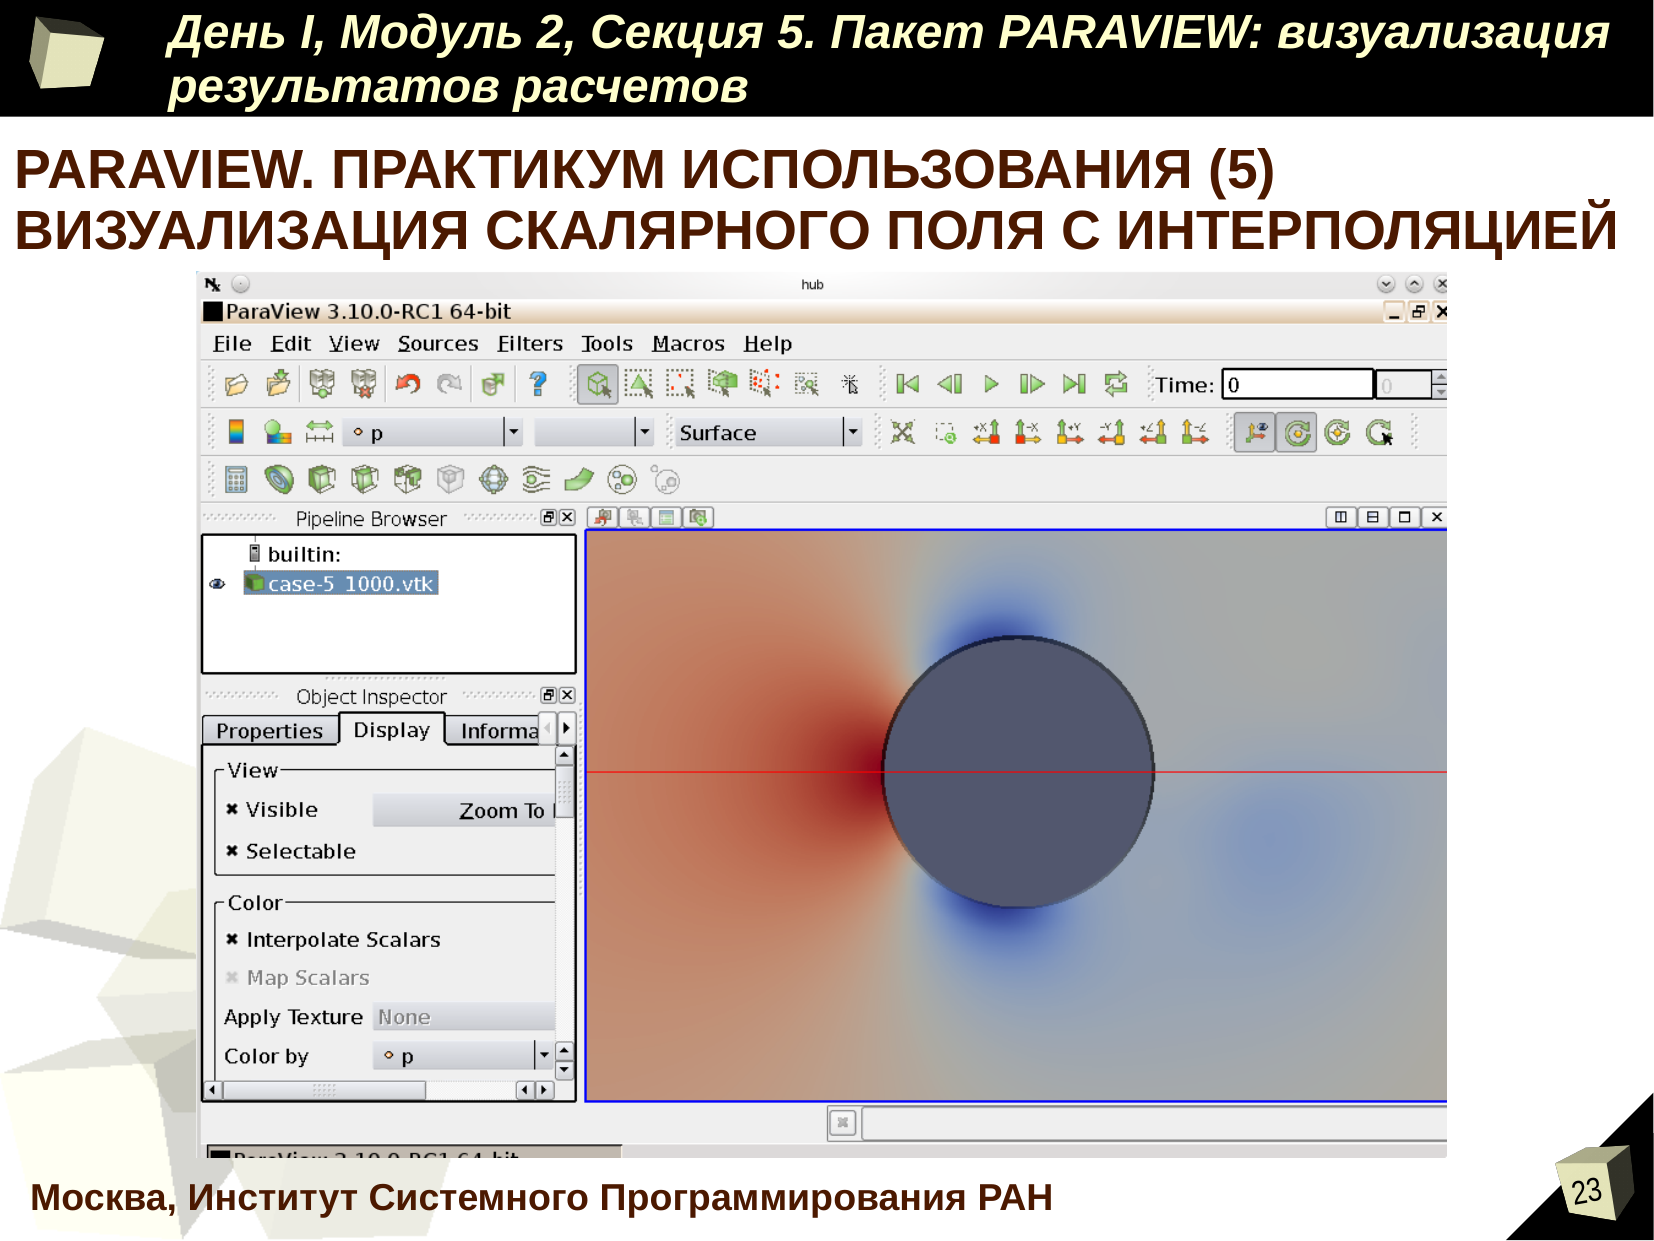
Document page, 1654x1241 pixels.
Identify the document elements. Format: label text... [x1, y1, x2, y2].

text_box PARAVIEW. ПРАКТИКУМ ИСПОЛЬЗОВАНИЯ (5) ВИЗУАЛИЗАЦИЯ СКАЛЯРНОГО ПОЛЯ С ИНТЕРПОЛЯЦИЕЙ [0, 130, 1654, 270]
picture [464, 1193, 472, 1198]
picture [0, 271, 1447, 1241]
